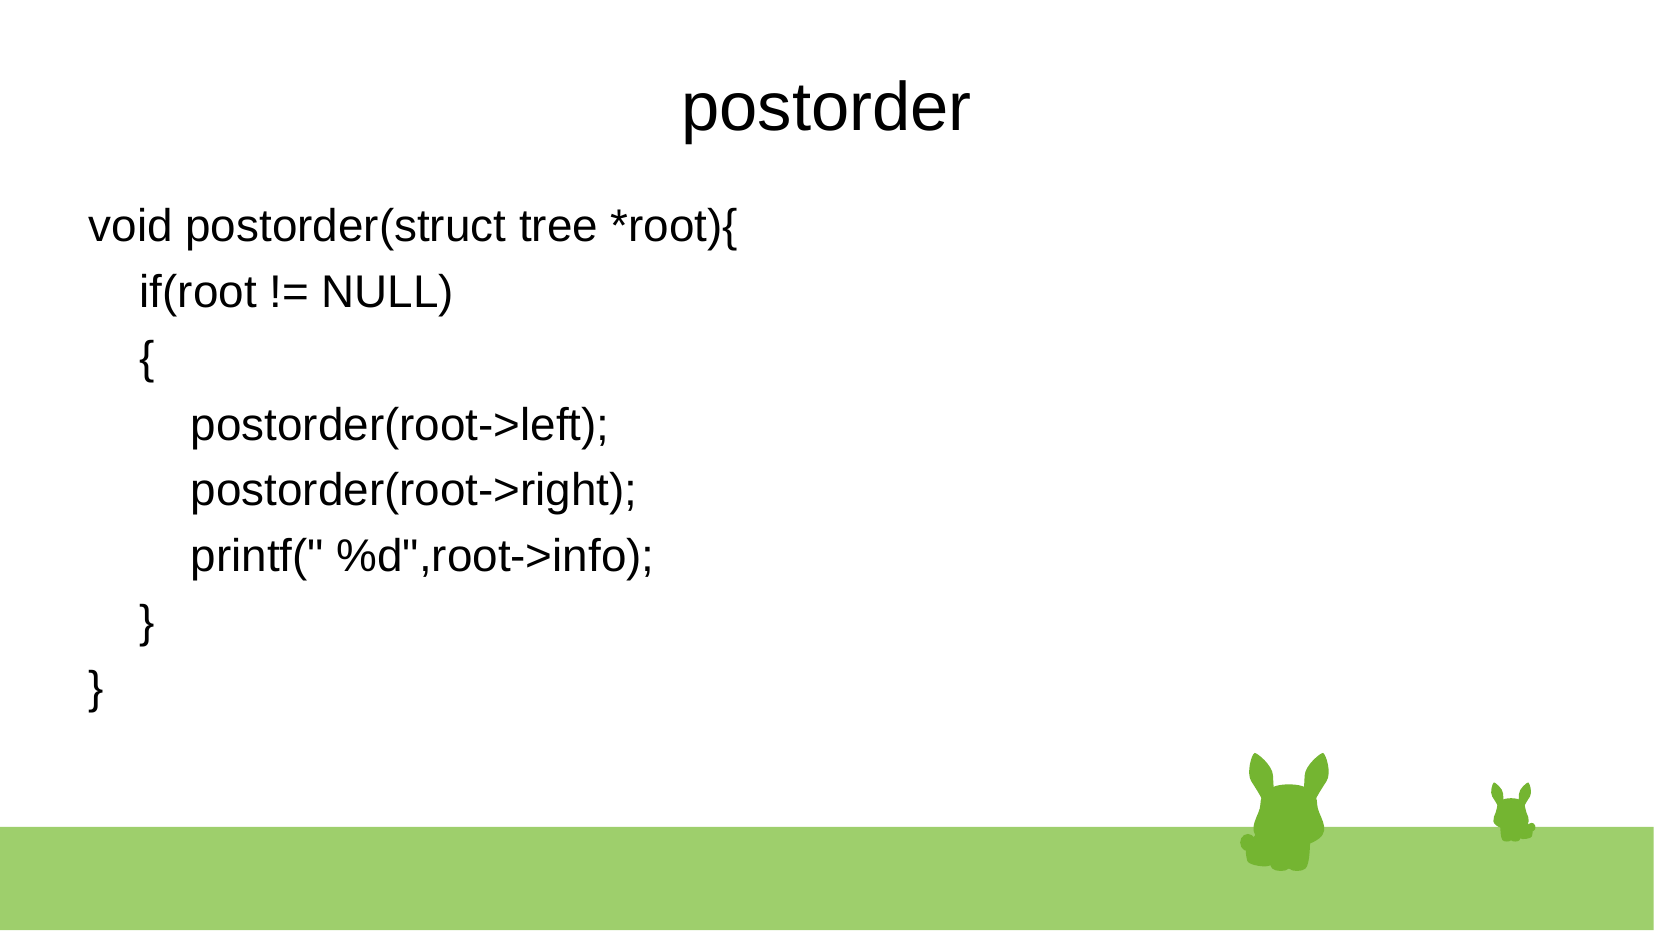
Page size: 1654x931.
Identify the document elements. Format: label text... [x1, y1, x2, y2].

list void postorder(struct tree *root){ if(root != NULL) { postorder(root->left); postorder(root->right); printf(" %d",root->info); } } [88, 206, 1565, 739]
title postorder [88, 29, 1565, 178]
